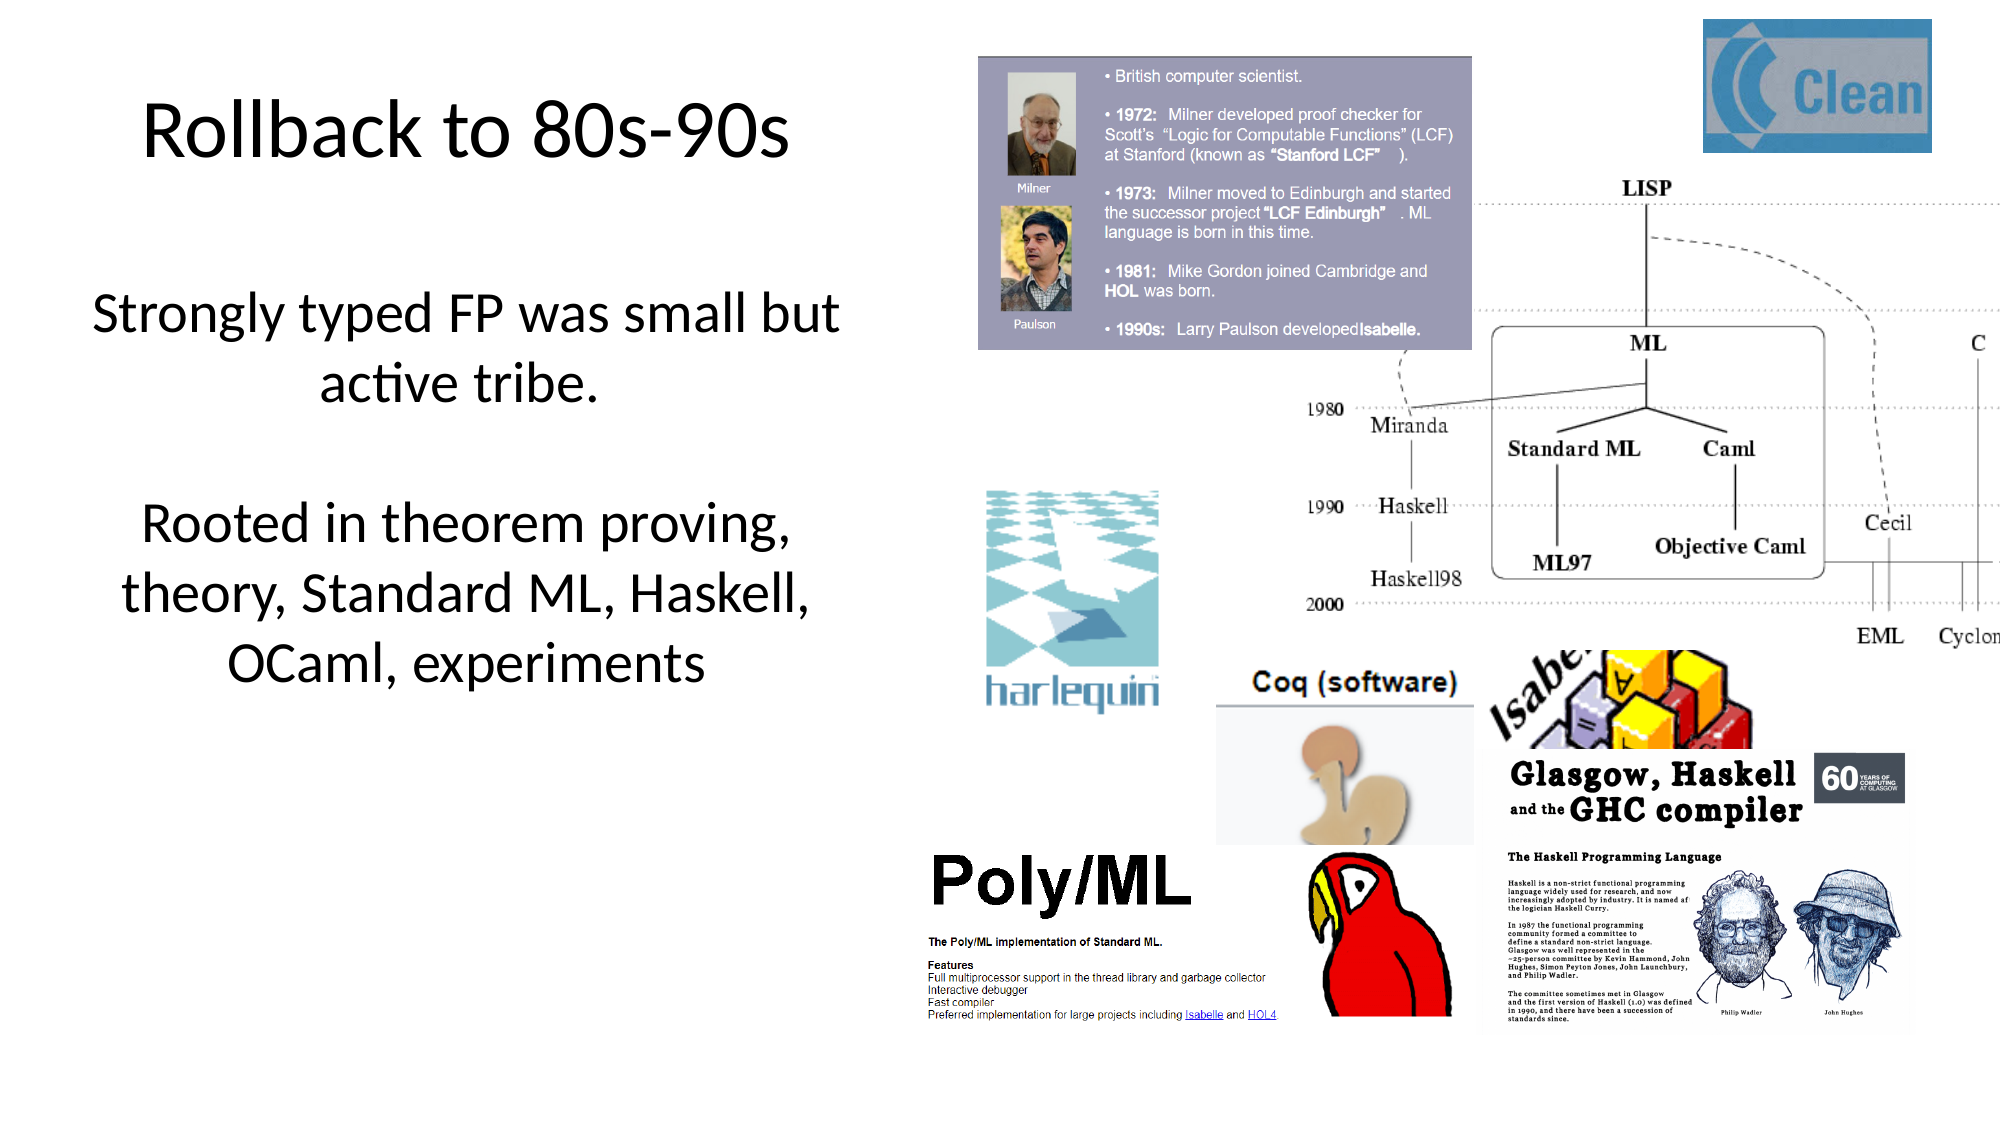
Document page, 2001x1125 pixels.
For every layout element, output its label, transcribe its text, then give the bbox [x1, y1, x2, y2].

text_box Rollback to 80s-90s Strongly typed FP was small but active tribe. Rooted in theorem proving, theory, Standard ML, Haskell, OCaml, experiments [70, 66, 863, 789]
picture [976, 55, 2000, 1035]
picture [980, 486, 1164, 718]
picture [924, 657, 1474, 1032]
picture [1703, 19, 1932, 153]
